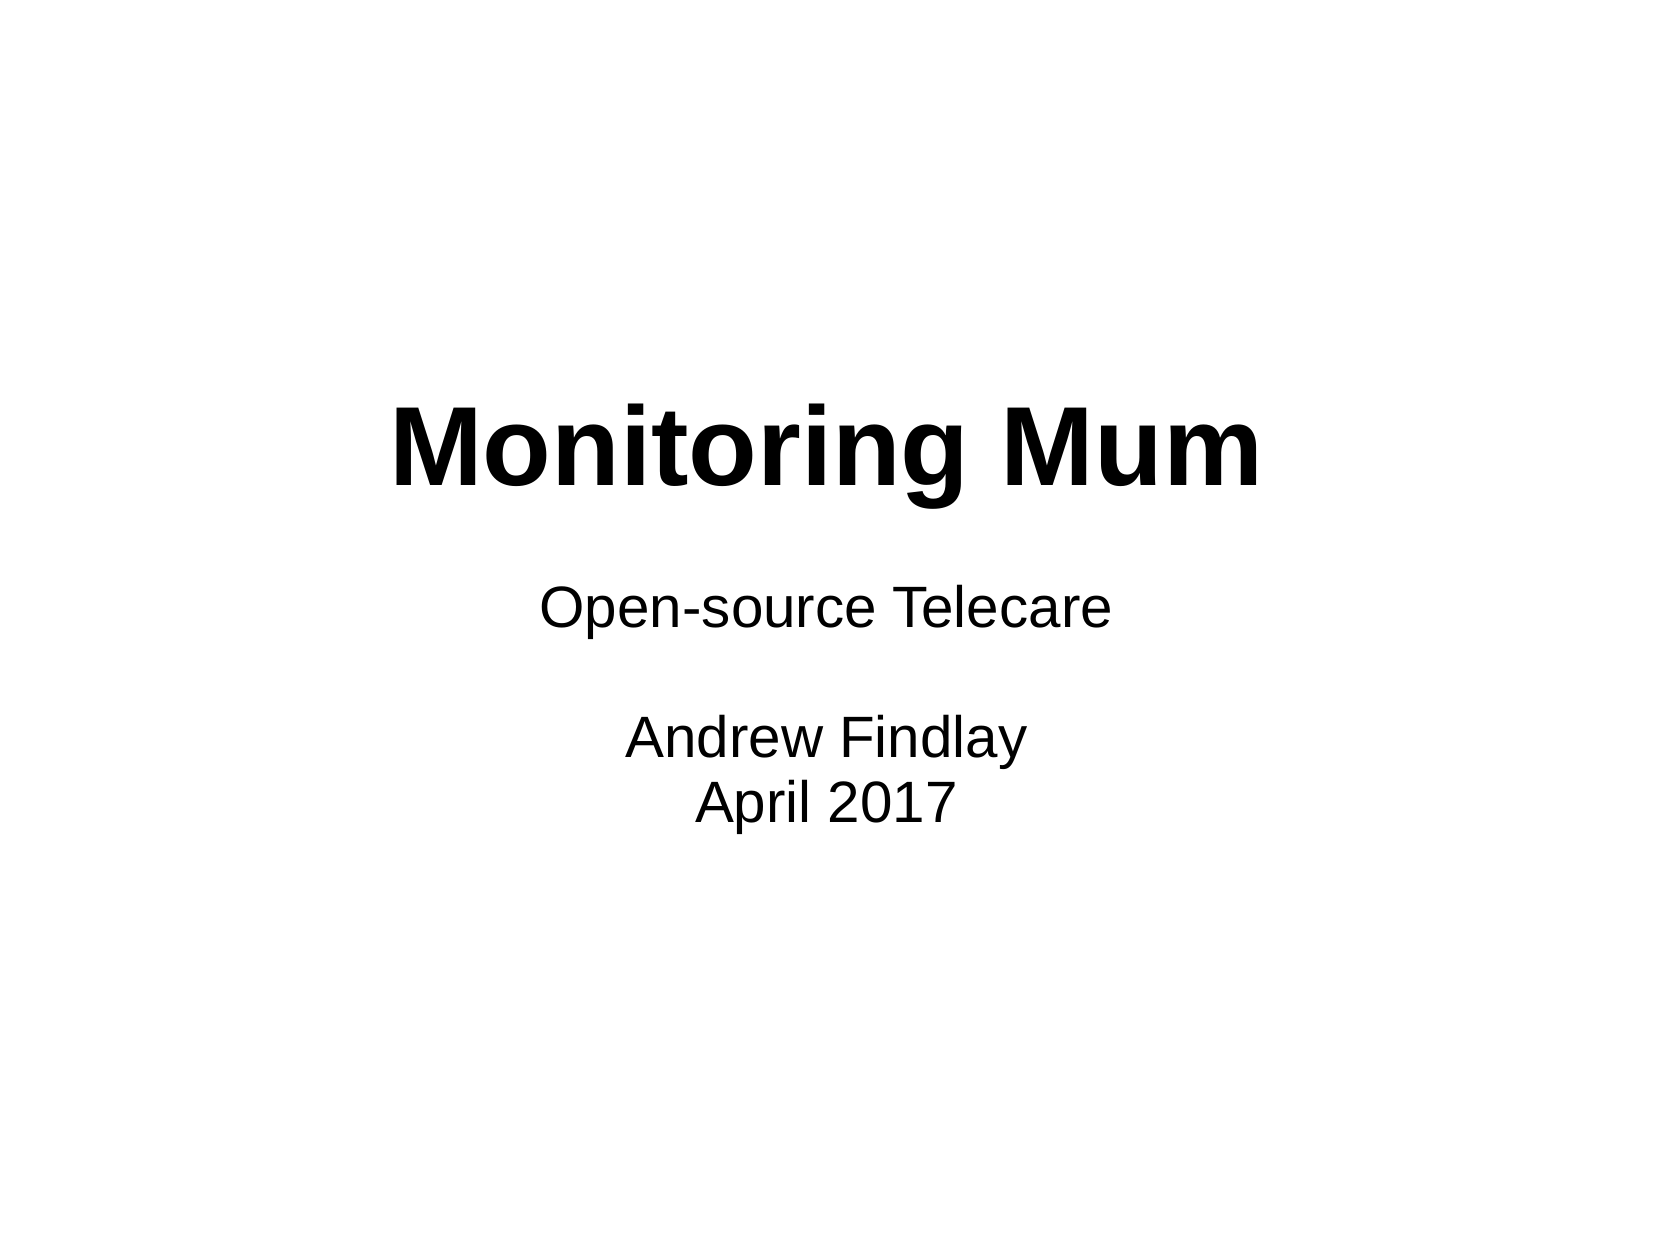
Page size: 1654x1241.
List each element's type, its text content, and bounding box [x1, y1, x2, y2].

subtitle Monitoring Mum Open-source Telecare Andrew Findlay April 2017 [82, 49, 1571, 1170]
